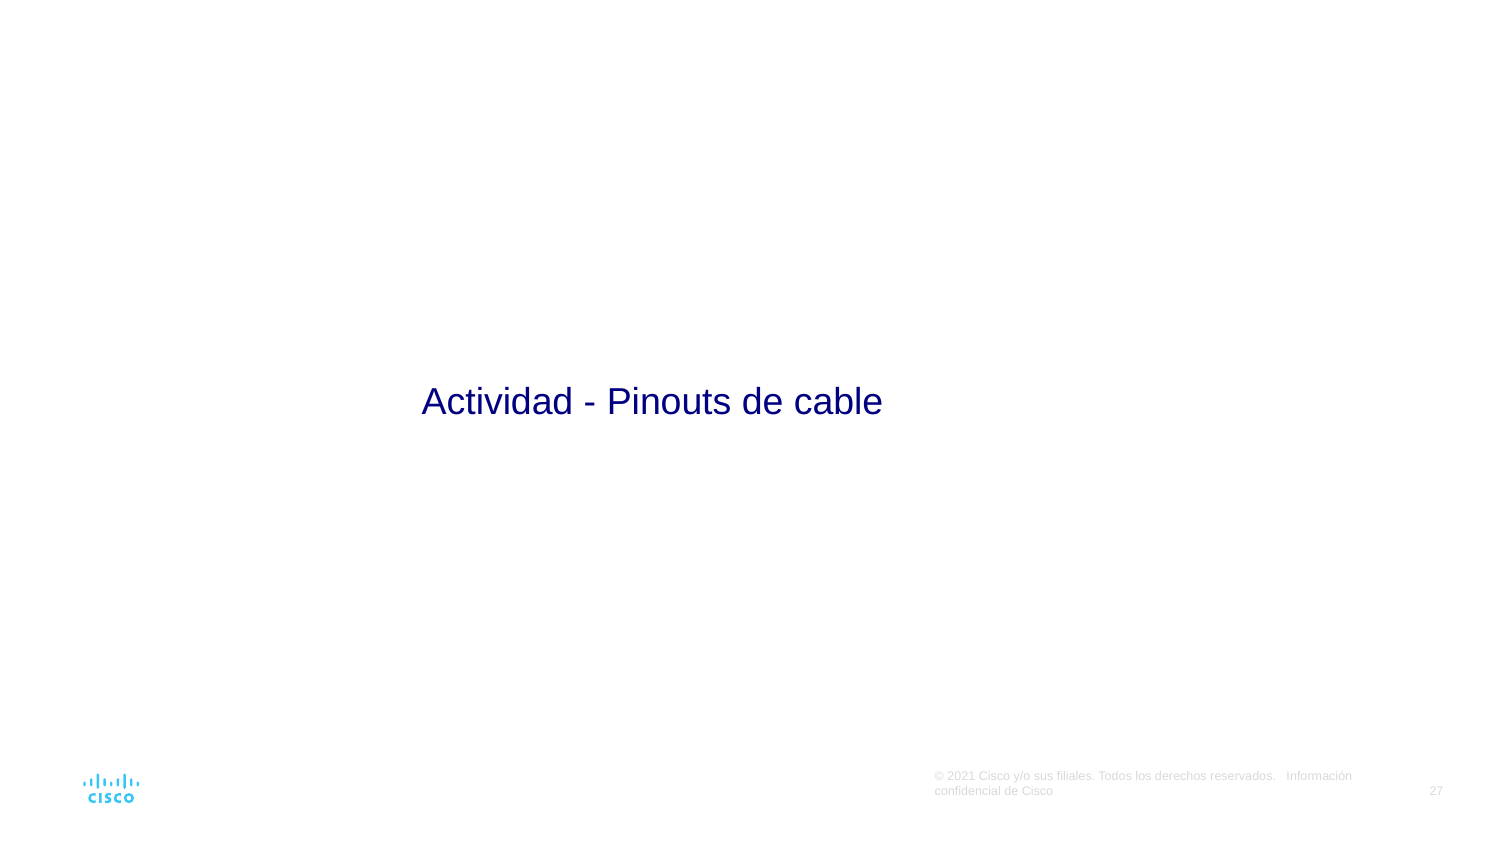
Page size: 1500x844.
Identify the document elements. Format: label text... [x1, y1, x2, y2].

text_box Actividad - Pinouts de cable [406, 372, 1093, 443]
